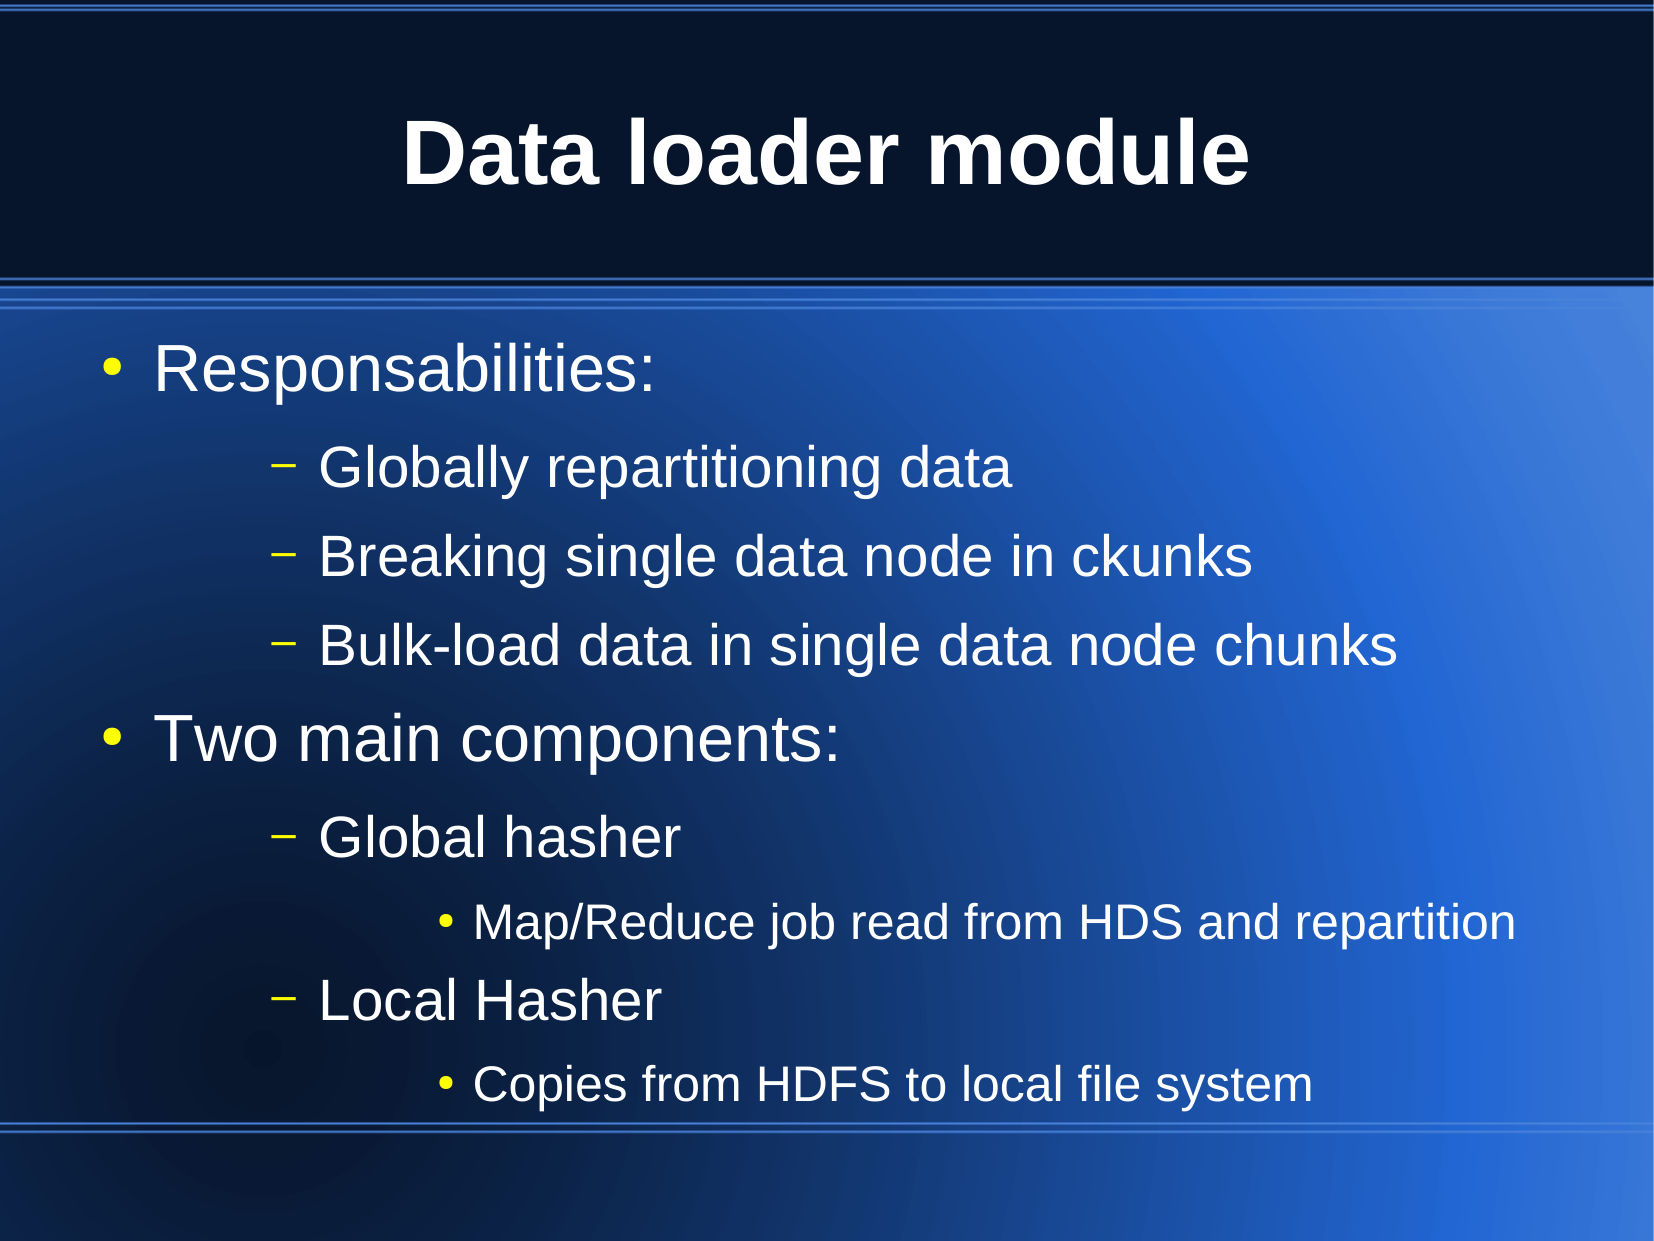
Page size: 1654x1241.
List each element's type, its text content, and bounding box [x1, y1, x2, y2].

list Responsabilities: Globally repartitioning data Breaking single data node in ckunks Bulk-load data in single data node chunks Two main components: Global hasher Map/Reduce job read from HDS and repartition Local Hasher Copies from HDFS to local file system [82, 330, 1565, 1111]
title Data loader module [82, 49, 1571, 257]
picture [0, 0, 1654, 1241]
